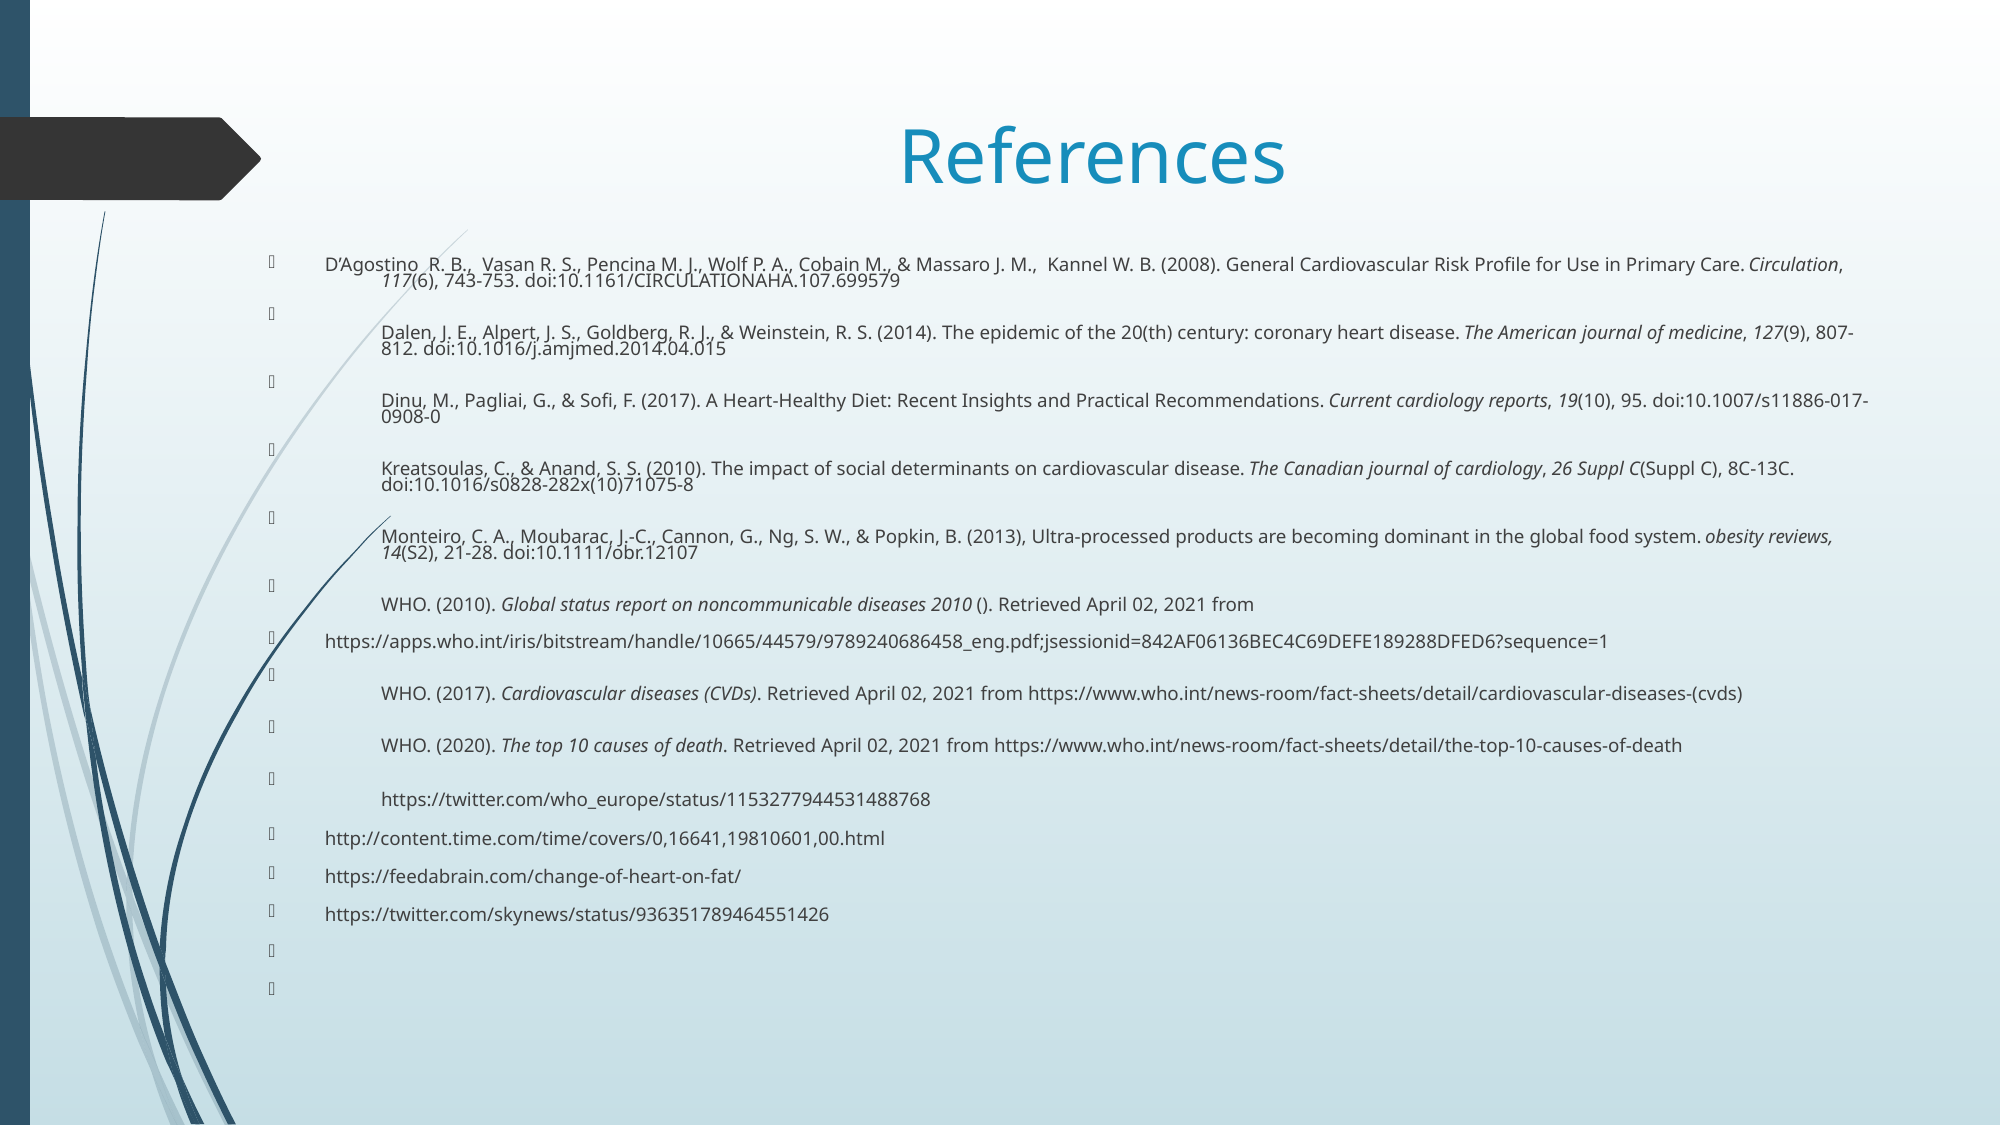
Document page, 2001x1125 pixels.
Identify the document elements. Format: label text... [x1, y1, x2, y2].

title References [298, 100, 1888, 225]
list D’Agostino R. B., Vasan R. S., Pencina M. J., Wolf P. A., Cobain M., & Massaro J. M., Kannel W. B. (2008). General Cardiovascular Risk Profile for Use in Primary Care. Circulation, 117(6), 743-753. doi:10.1161/CIRCULATIONAHA.107.699579 Dalen, J. E., Alpert, J. S., Goldberg, R. J., & Weinstein, R. S. (2014). The epidemic of the 20(th) century: coronary heart disease. The American journal of medicine, 127(9), 807-812. doi:10.1016/j.amjmed.2014.04.015 Dinu, M., Pagliai, G., & Sofi, F. (2017). A Heart-Healthy Diet: Recent Insights and Practical Recommendations. Current cardiology reports, 19(10), 95. doi:10.1007/s11886-017-0908-0 Kreatsoulas, C., & Anand, S. S. (2010). The impact of social determinants on cardiovascular disease. The Canadian journal of cardiology, 26 Suppl C(Suppl C), 8C-13C. doi:10.1016/s0828-282x(10)71075-8 Monteiro, C. A., Moubarac, J.‐C., Cannon, G., Ng, S. W., & Popkin, B. (2013), Ultra-processed products are becoming dominant in the global food system. obesity reviews, 14(S2), 21-28. doi:10.1111/obr.12107 WHO. (2010). Global status report on noncommunicable diseases 2010 (). Retrieved April 02, 2021 from https://apps.who.int/iris/bitstream/handle/10665/44579/9789240686458_eng.pdf;jsessionid=842AF06136BEC4C69DEFE189288DFED6?sequence=1 WHO. (2017). Cardiovascular diseases (CVDs). Retrieved April 02, 2021 from https://www.who.int/news-room/fact-sheets/detail/cardiovascular-diseases-(cvds) WHO. (2020). The top 10 causes of death. Retrieved April 02, 2021 from https://www.who.int/news-room/fact-sheets/detail/the-top-10-causes-of-death https://twitter.com/who_europe/status/1153277944531488768 http://content.time.com/time/covers/0,16641,19810601,00.html https://feedabrain.com/change-of-heart-on-fat/ https://twitter.com/skynews/status/936351789464551426 [253, 251, 1888, 970]
